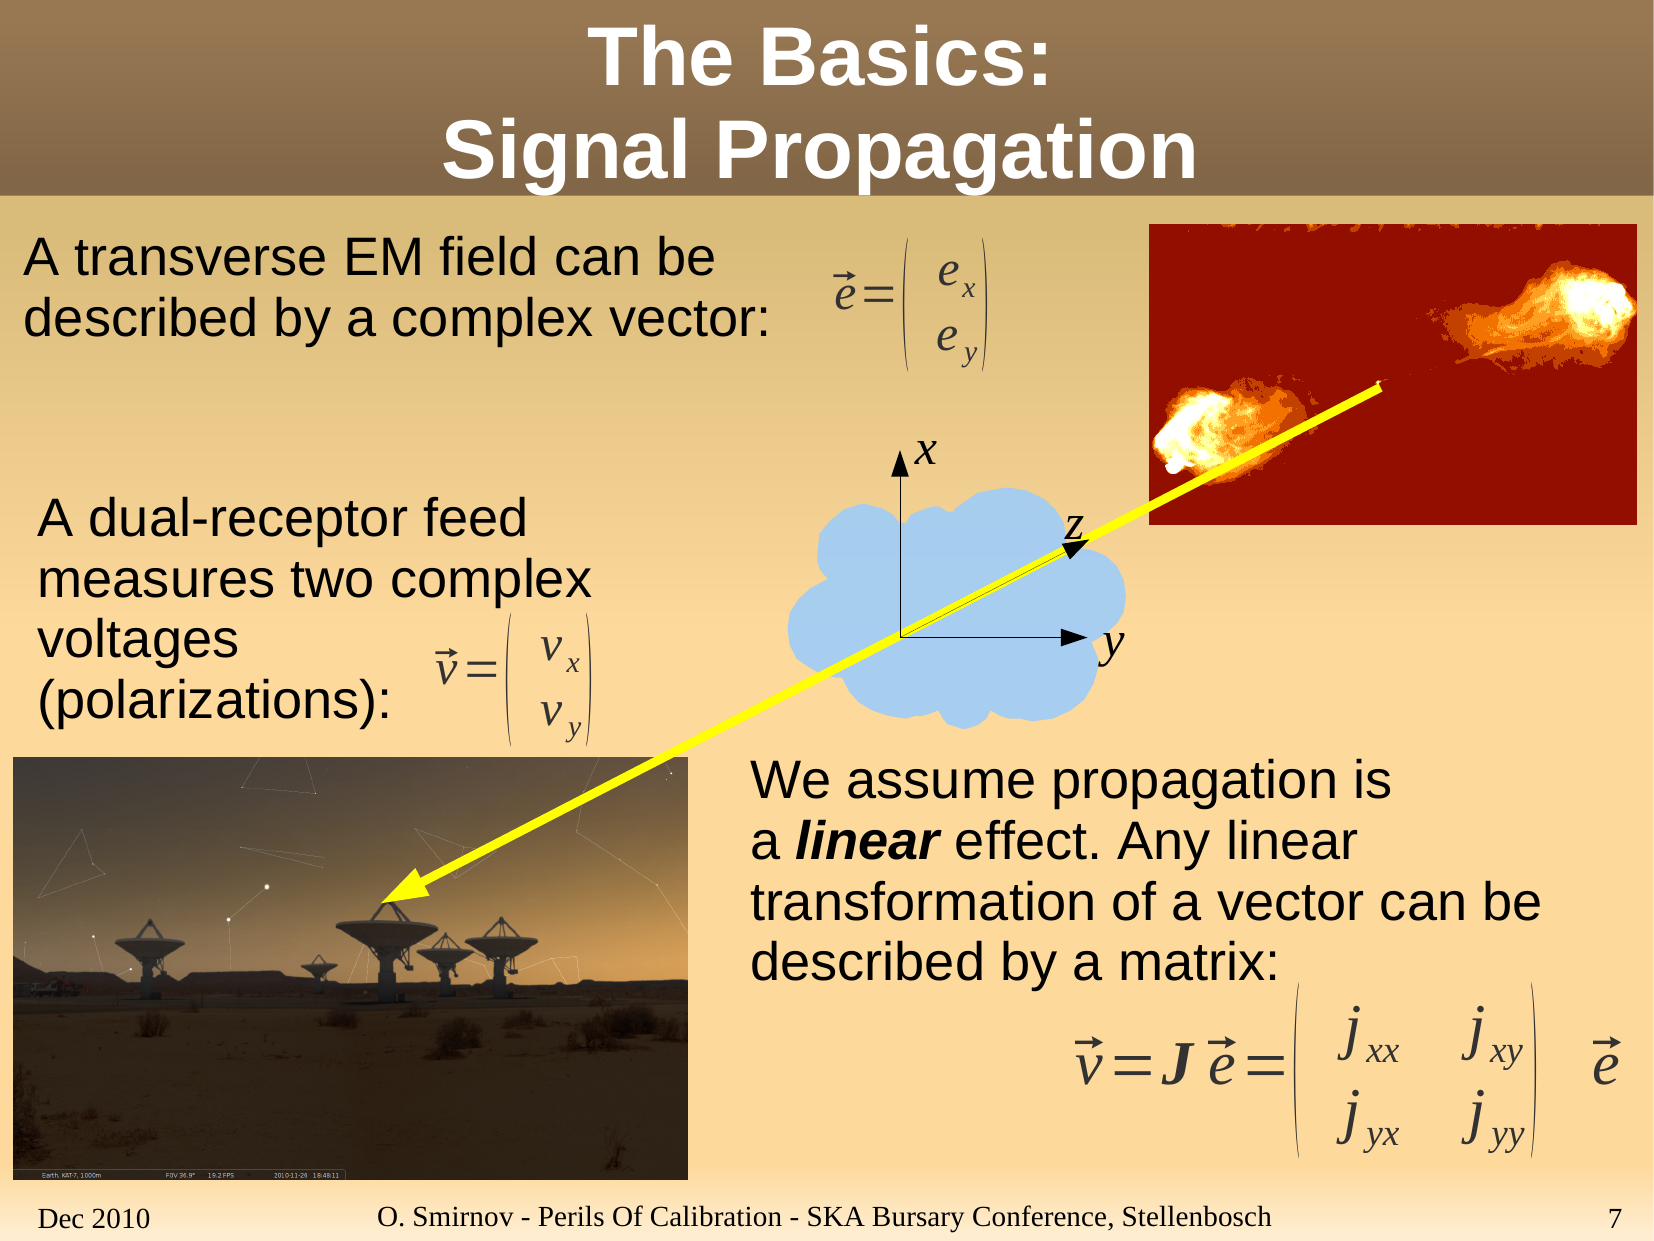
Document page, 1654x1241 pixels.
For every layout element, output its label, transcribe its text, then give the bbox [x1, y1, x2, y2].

chart [863, 235, 996, 376]
title The Basics: Signal Propagation [76, 0, 1565, 208]
text_box [832, 638, 1096, 730]
chart [427, 610, 601, 751]
text_box [901, 487, 1050, 629]
picture [0, 0, 1654, 1241]
text_box x [900, 412, 976, 488]
text_box z [1050, 487, 1126, 558]
list We assume propagation is a linear effect. Any linear transformation of a vector can be described by a matrix: [750, 750, 1613, 1063]
text_box [909, 558, 1126, 637]
list A transverse EM field can be described by a complex vector: [23, 226, 863, 413]
text_box [787, 503, 900, 672]
text_box y [1087, 604, 1163, 676]
chart [1066, 978, 1629, 1163]
list A dual-receptor feed measures two complex voltages (polarizations): [37, 487, 751, 801]
